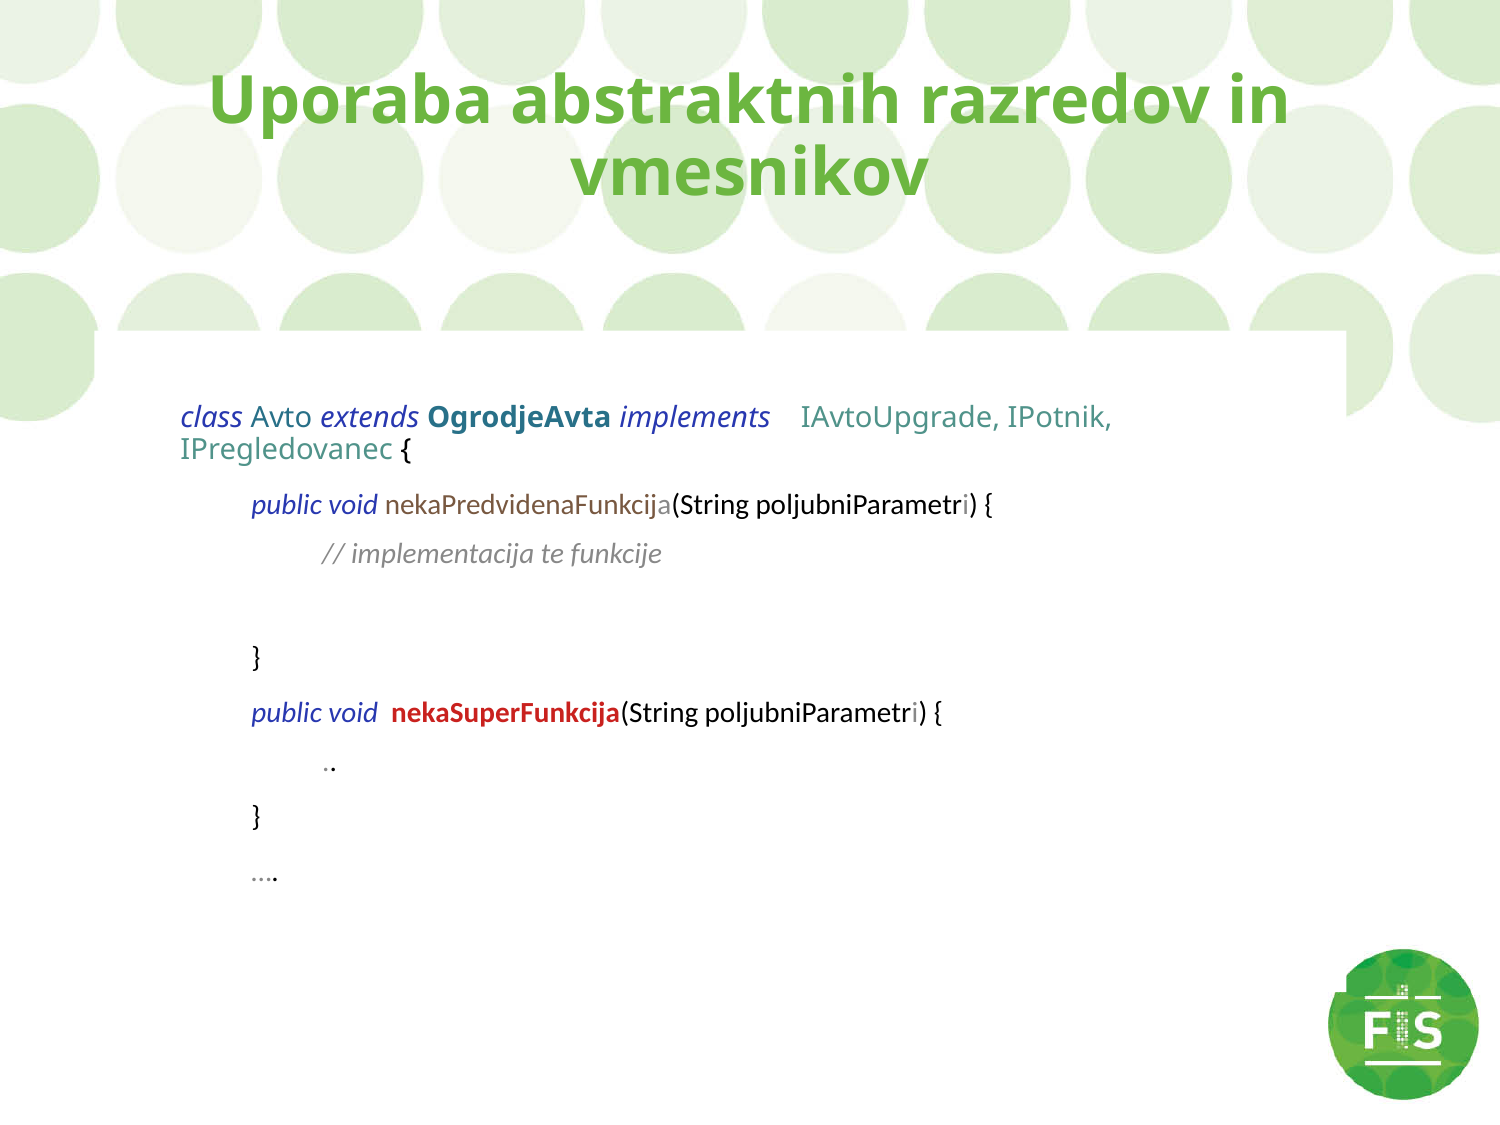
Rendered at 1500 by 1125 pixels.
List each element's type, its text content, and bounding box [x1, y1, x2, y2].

title Uporaba abstraktnih razredov in vmesnikov [75, 59, 1425, 201]
list class Avto extends OgrodjeAvta implements IAvtoUpgrade, IPotnik, IPregledovanec { public void nekaPredvidenaFunkcija(String poljubniParametri) { // implementacija te funkcije } public void nekaSuperFunkcija(String poljubniParametri) { .. } …. [94, 330, 1347, 993]
picture [0, 0, 1500, 1125]
